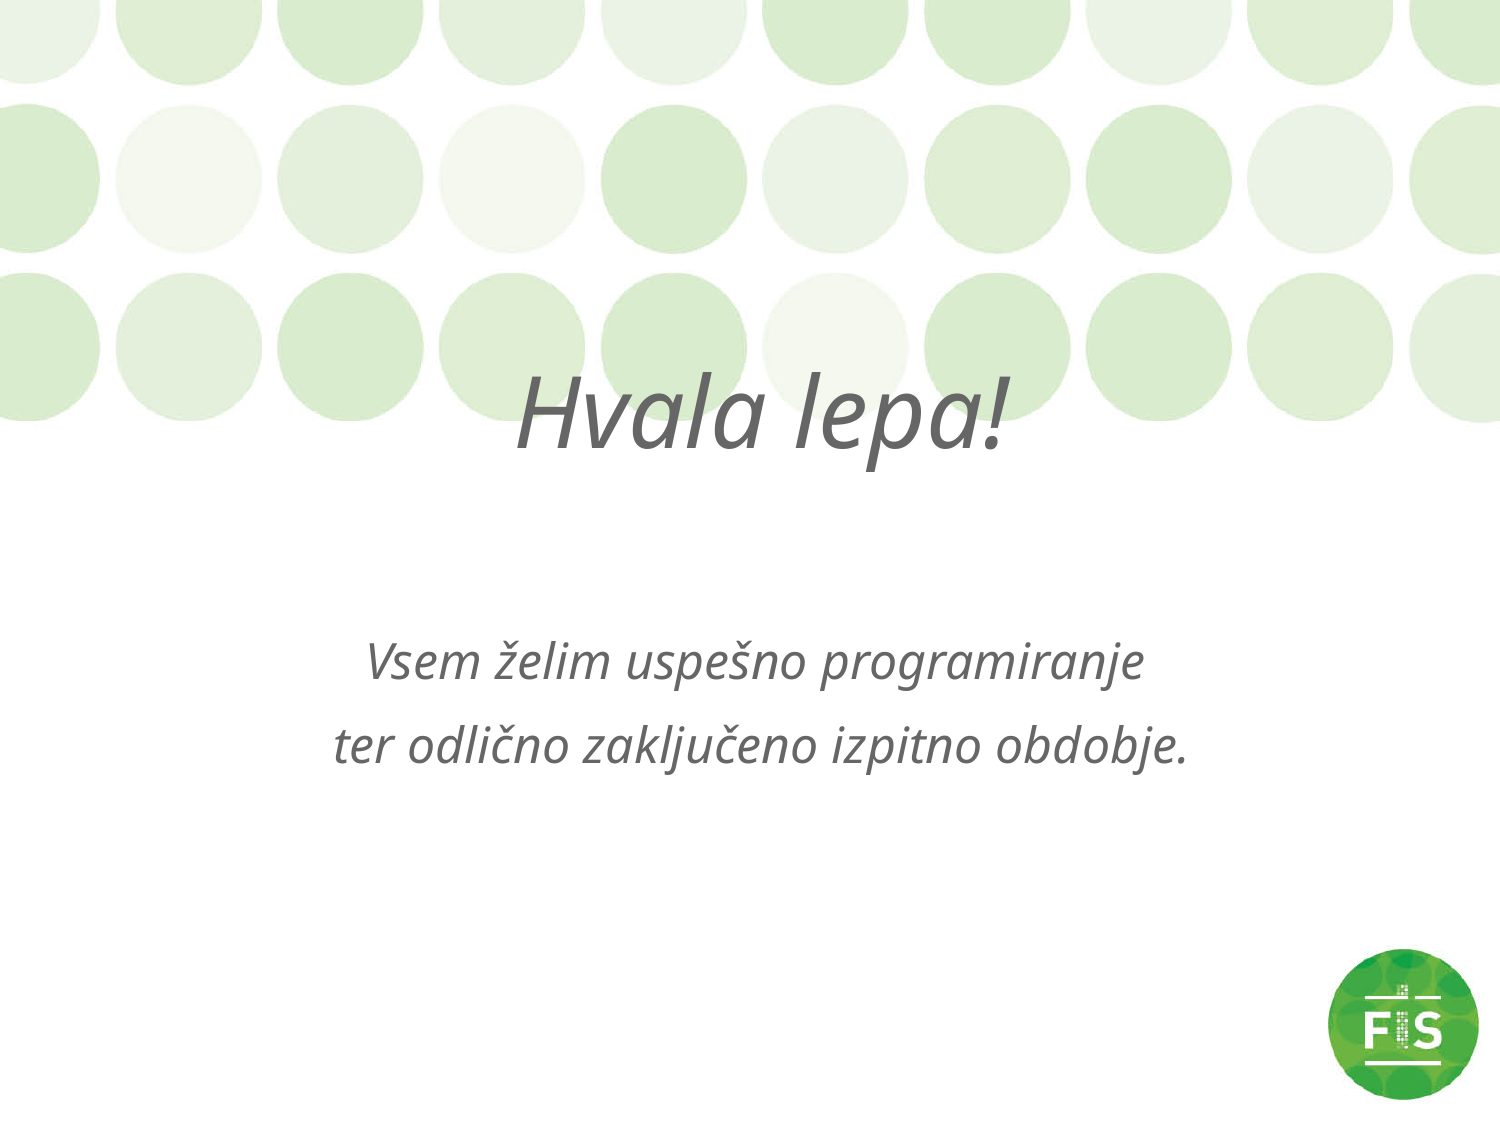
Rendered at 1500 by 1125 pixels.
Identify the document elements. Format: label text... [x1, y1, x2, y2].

list Hvala lepa! Vsem želim uspešno programiranje ter odlično zaključeno izpitno obdobje. [177, 354, 1276, 804]
picture [0, 0, 1500, 1125]
